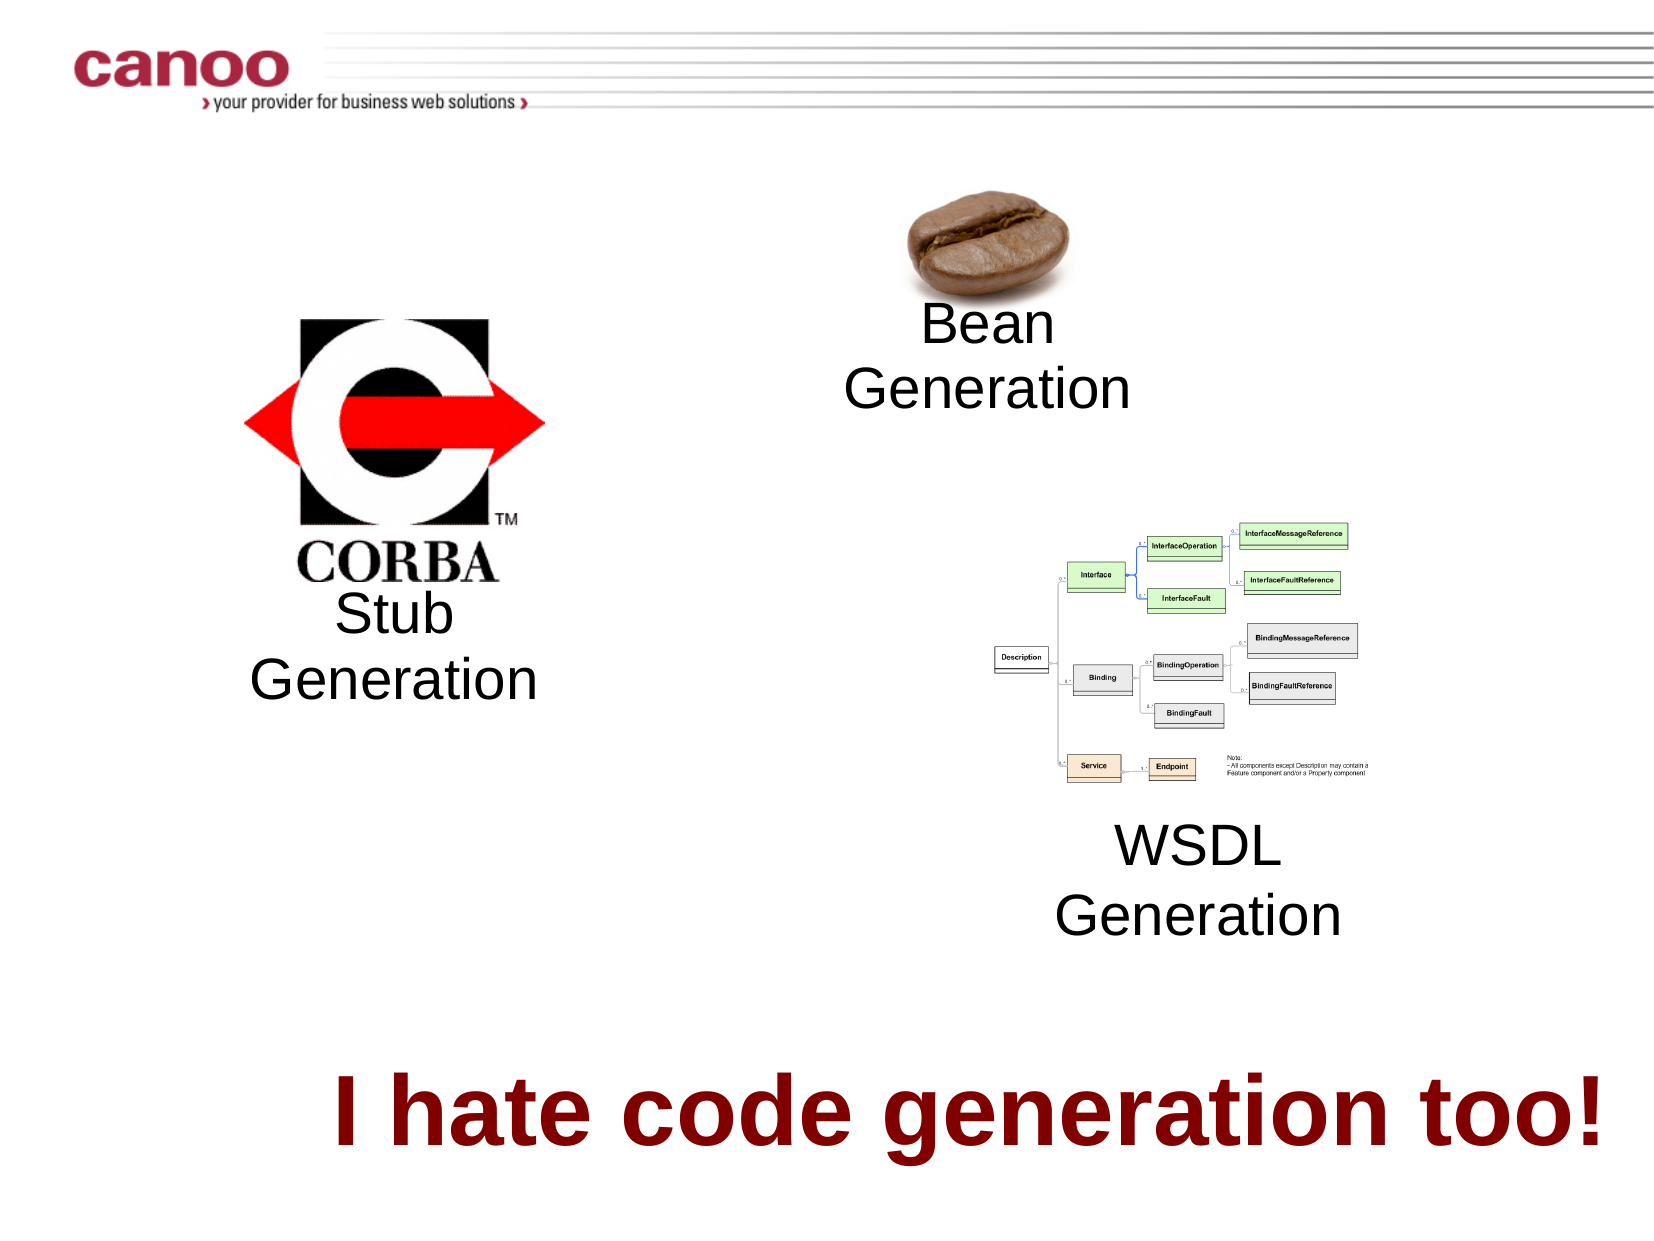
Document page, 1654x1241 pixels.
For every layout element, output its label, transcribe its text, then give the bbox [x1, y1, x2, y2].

picture [244, 319, 545, 582]
title I hate code generation too! [37, 1054, 1637, 1167]
picture [0, 0, 1654, 166]
list WSDL Generation [844, 806, 1482, 995]
picture [994, 518, 1370, 786]
picture [881, 178, 1095, 320]
